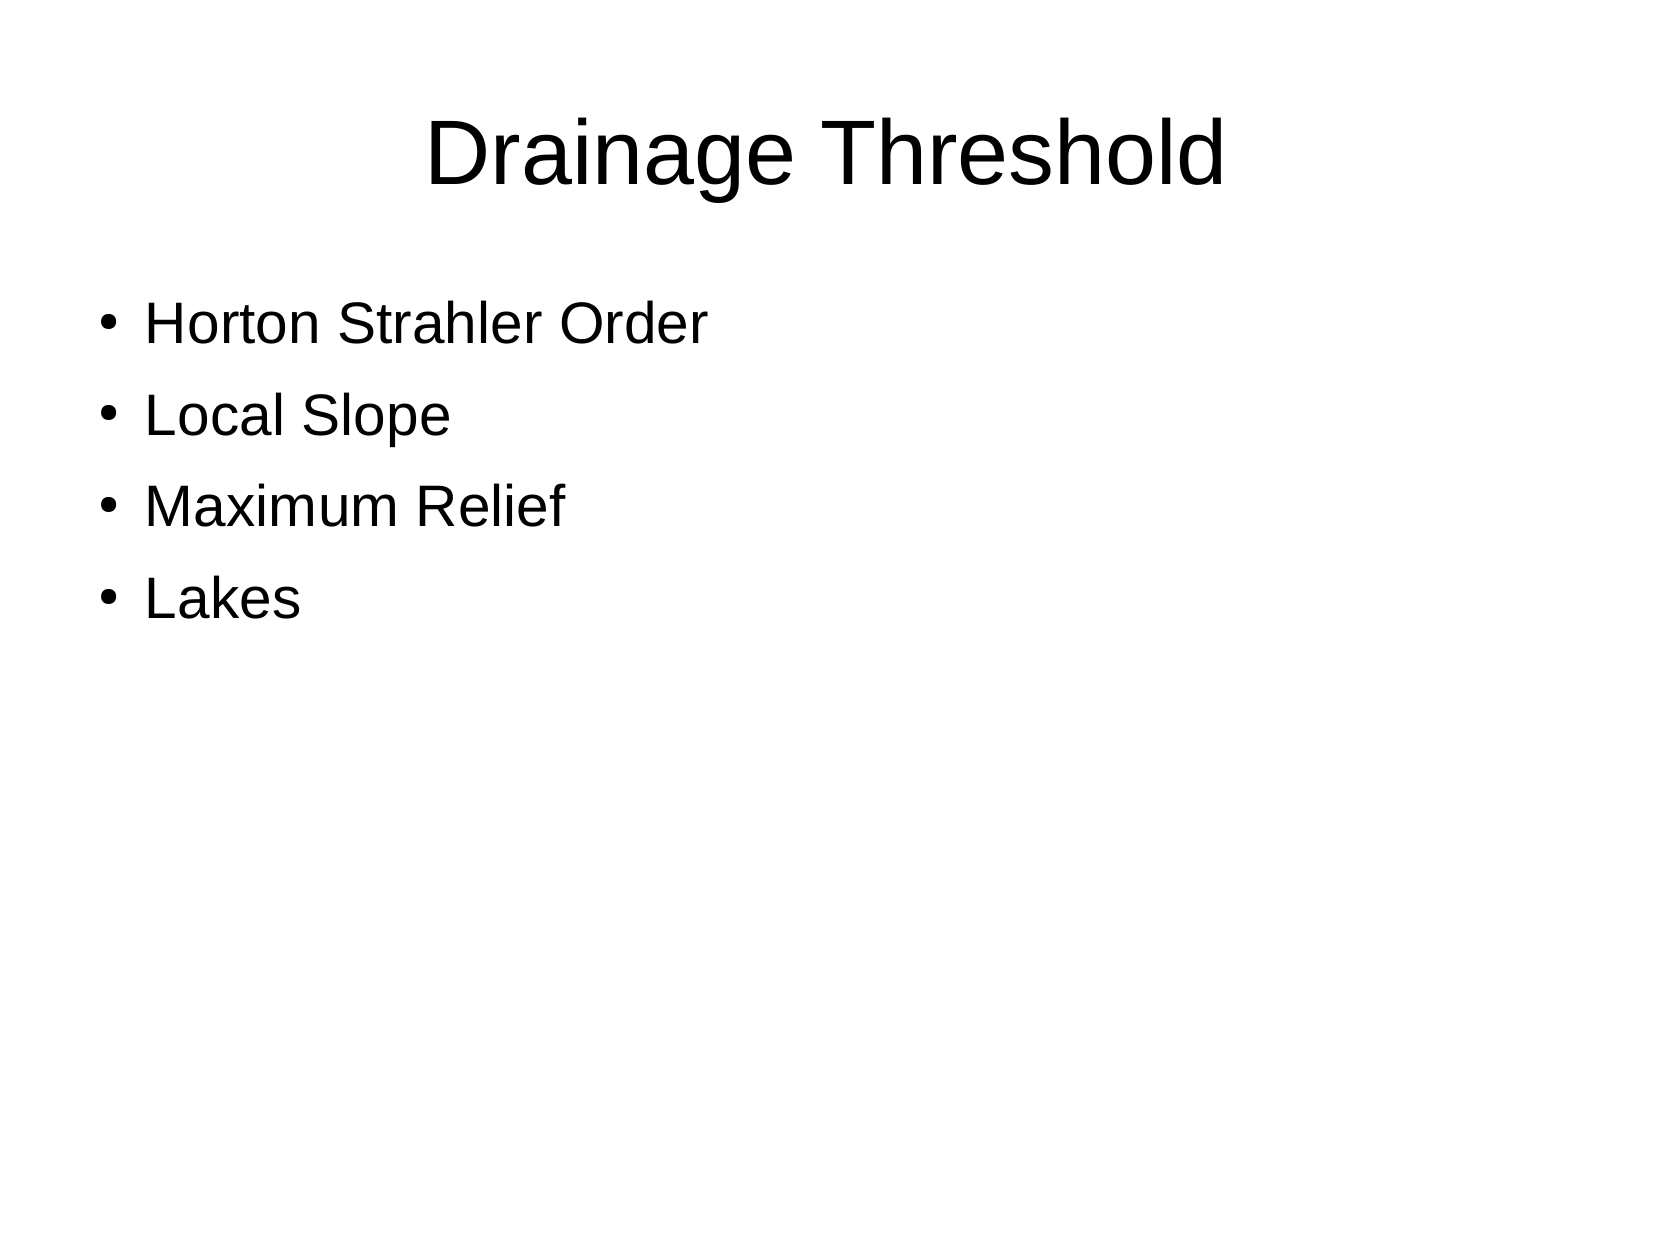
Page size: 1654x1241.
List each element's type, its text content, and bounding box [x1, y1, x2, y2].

list Horton Strahler Order Local Slope Maximum Relief Lakes [82, 290, 1538, 634]
title Drainage Threshold [82, 49, 1571, 257]
